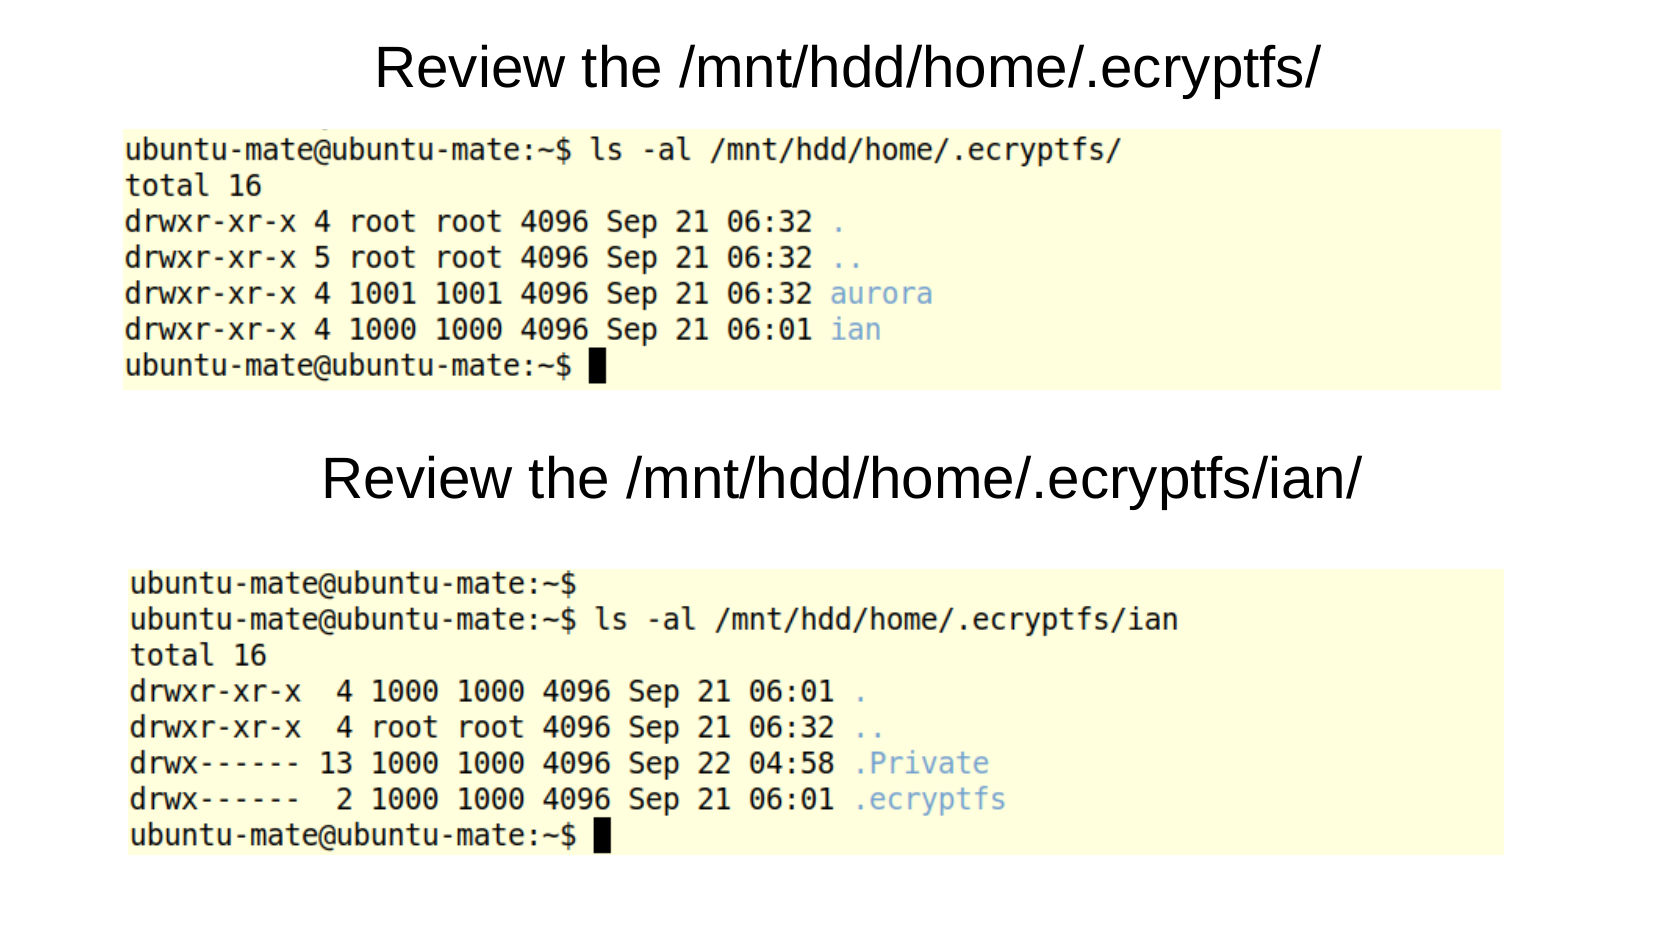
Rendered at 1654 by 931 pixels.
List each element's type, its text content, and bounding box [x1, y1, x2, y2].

picture [128, 569, 1504, 856]
picture [123, 129, 1501, 391]
title Review the /mnt/hdd/home/.ecryptfs/ian/ [30, 431, 1621, 526]
title Review the /mnt/hdd/home/.ecryptfs/ [35, 21, 1626, 115]
